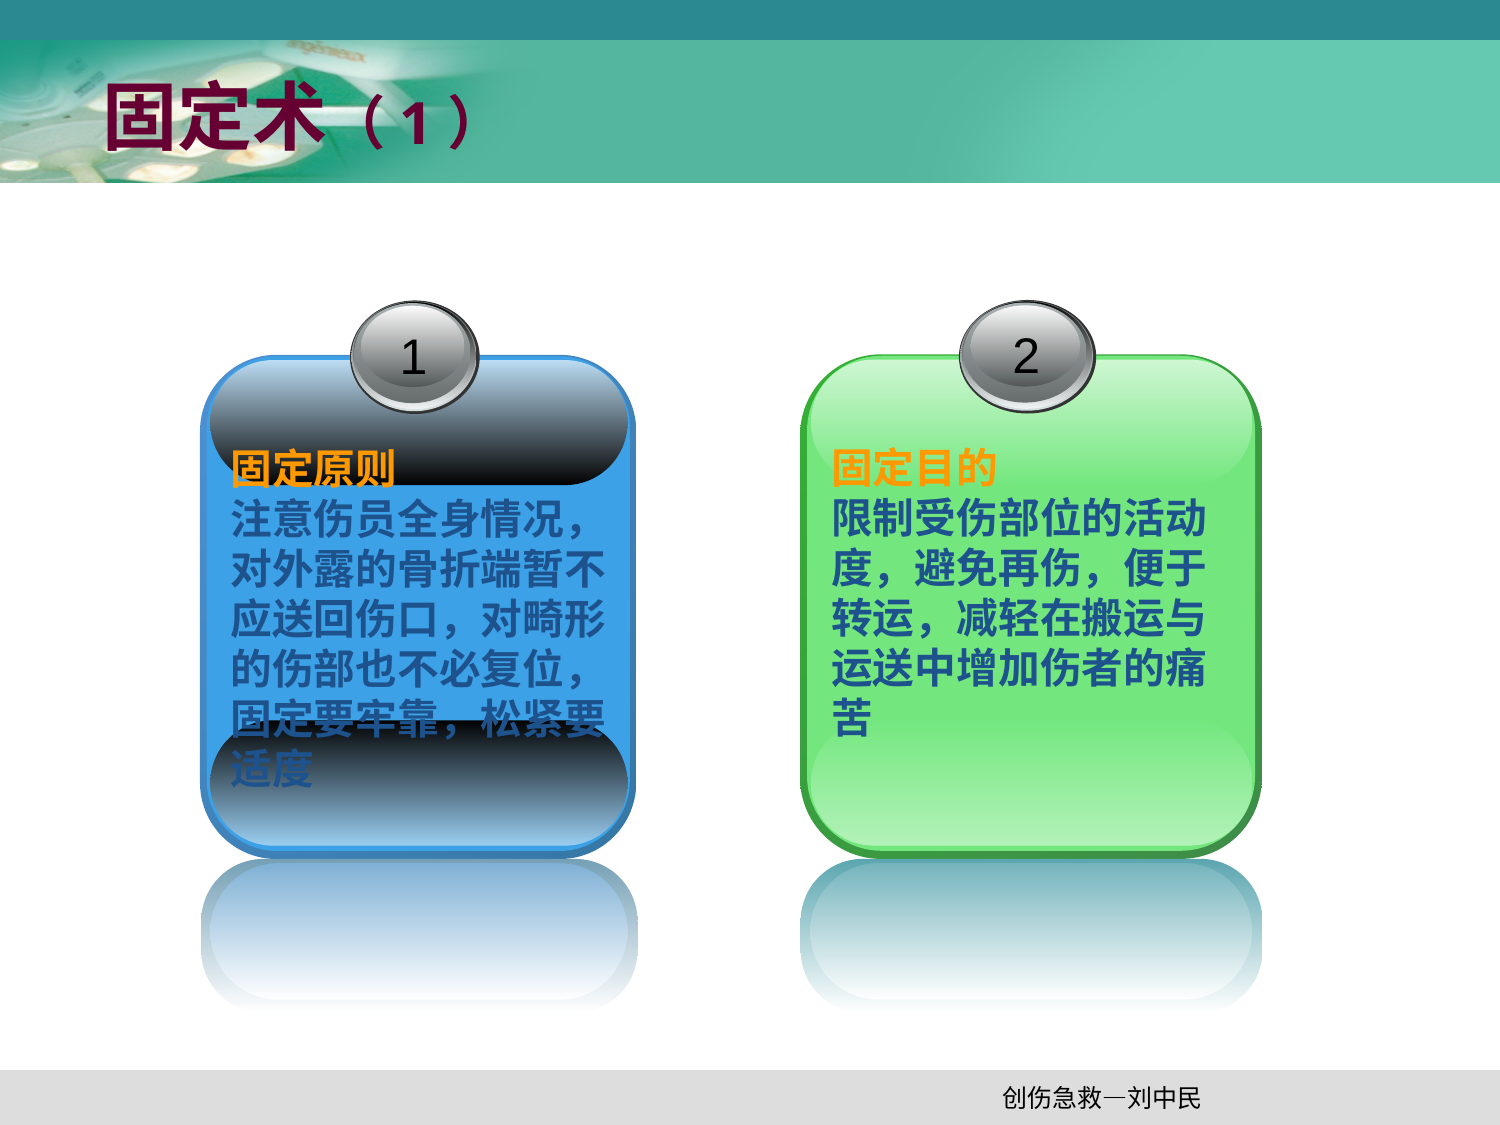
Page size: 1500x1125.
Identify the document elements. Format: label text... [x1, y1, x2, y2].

text_box 固定目的 限制受伤部位的活动度，避免再伤，便于转运，减轻在搬运与运送中增加伤者的痛苦 [816, 434, 1256, 750]
title 固定术（1） [87, 62, 1363, 155]
text_box 1 [384, 316, 443, 392]
text_box 创伤急救—刘中民 [987, 1074, 1463, 1125]
text_box [199, 300, 638, 1013]
text_box 2 [997, 316, 1056, 392]
text_box 固定原则 注意伤员全身情况，对外露的骨折端暂不应送回伤口，对畸形的伤部也不必复位，固定要牢靠，松紧要适度 [215, 434, 631, 800]
text_box [800, 299, 1263, 1013]
